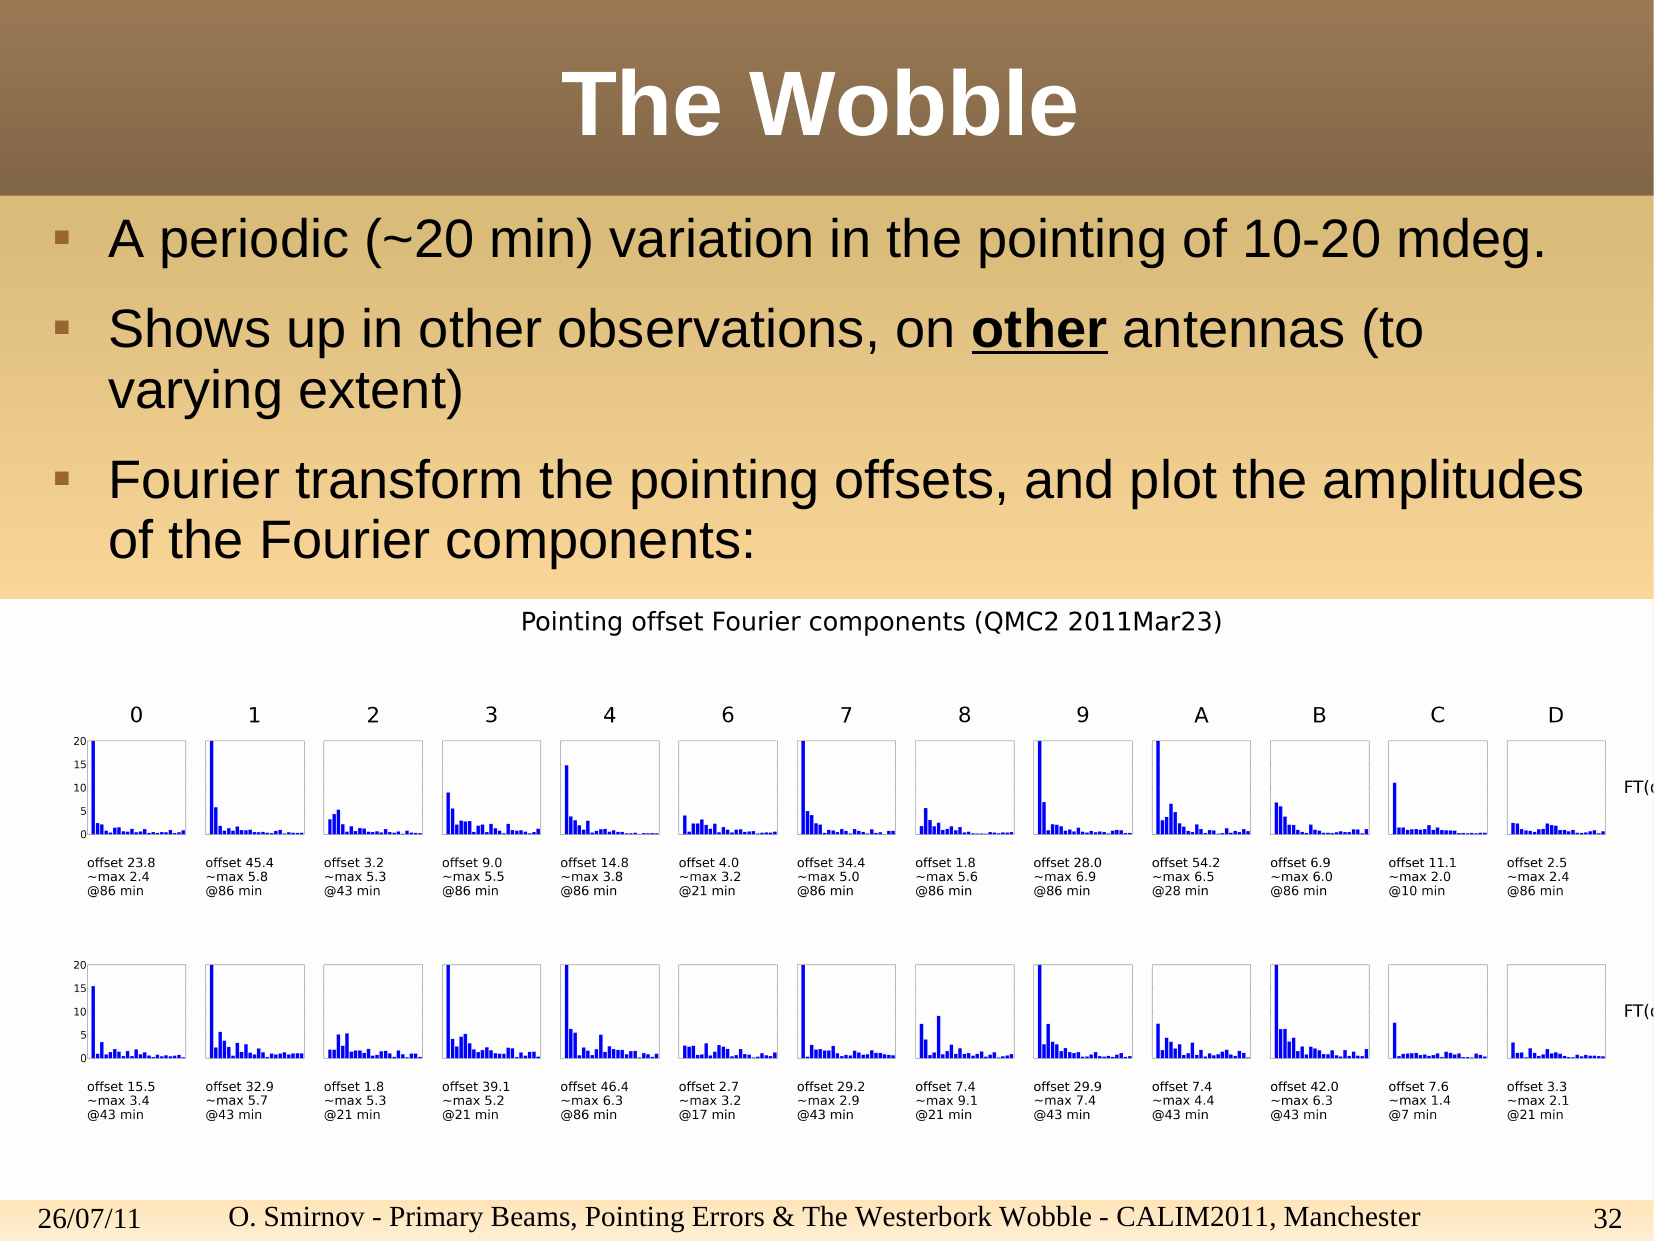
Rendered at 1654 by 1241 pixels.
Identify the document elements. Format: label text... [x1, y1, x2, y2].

title The Wobble [76, 7, 1565, 200]
list A periodic (~20 min) variation in the pointing of 10-20 mdeg. Shows up in other observations, on other antennas (to varying extent) Fourier transform the pointing offsets, and plot the amplitudes of the Fourier components: [37, 208, 1613, 599]
picture [0, 0, 1654, 1241]
